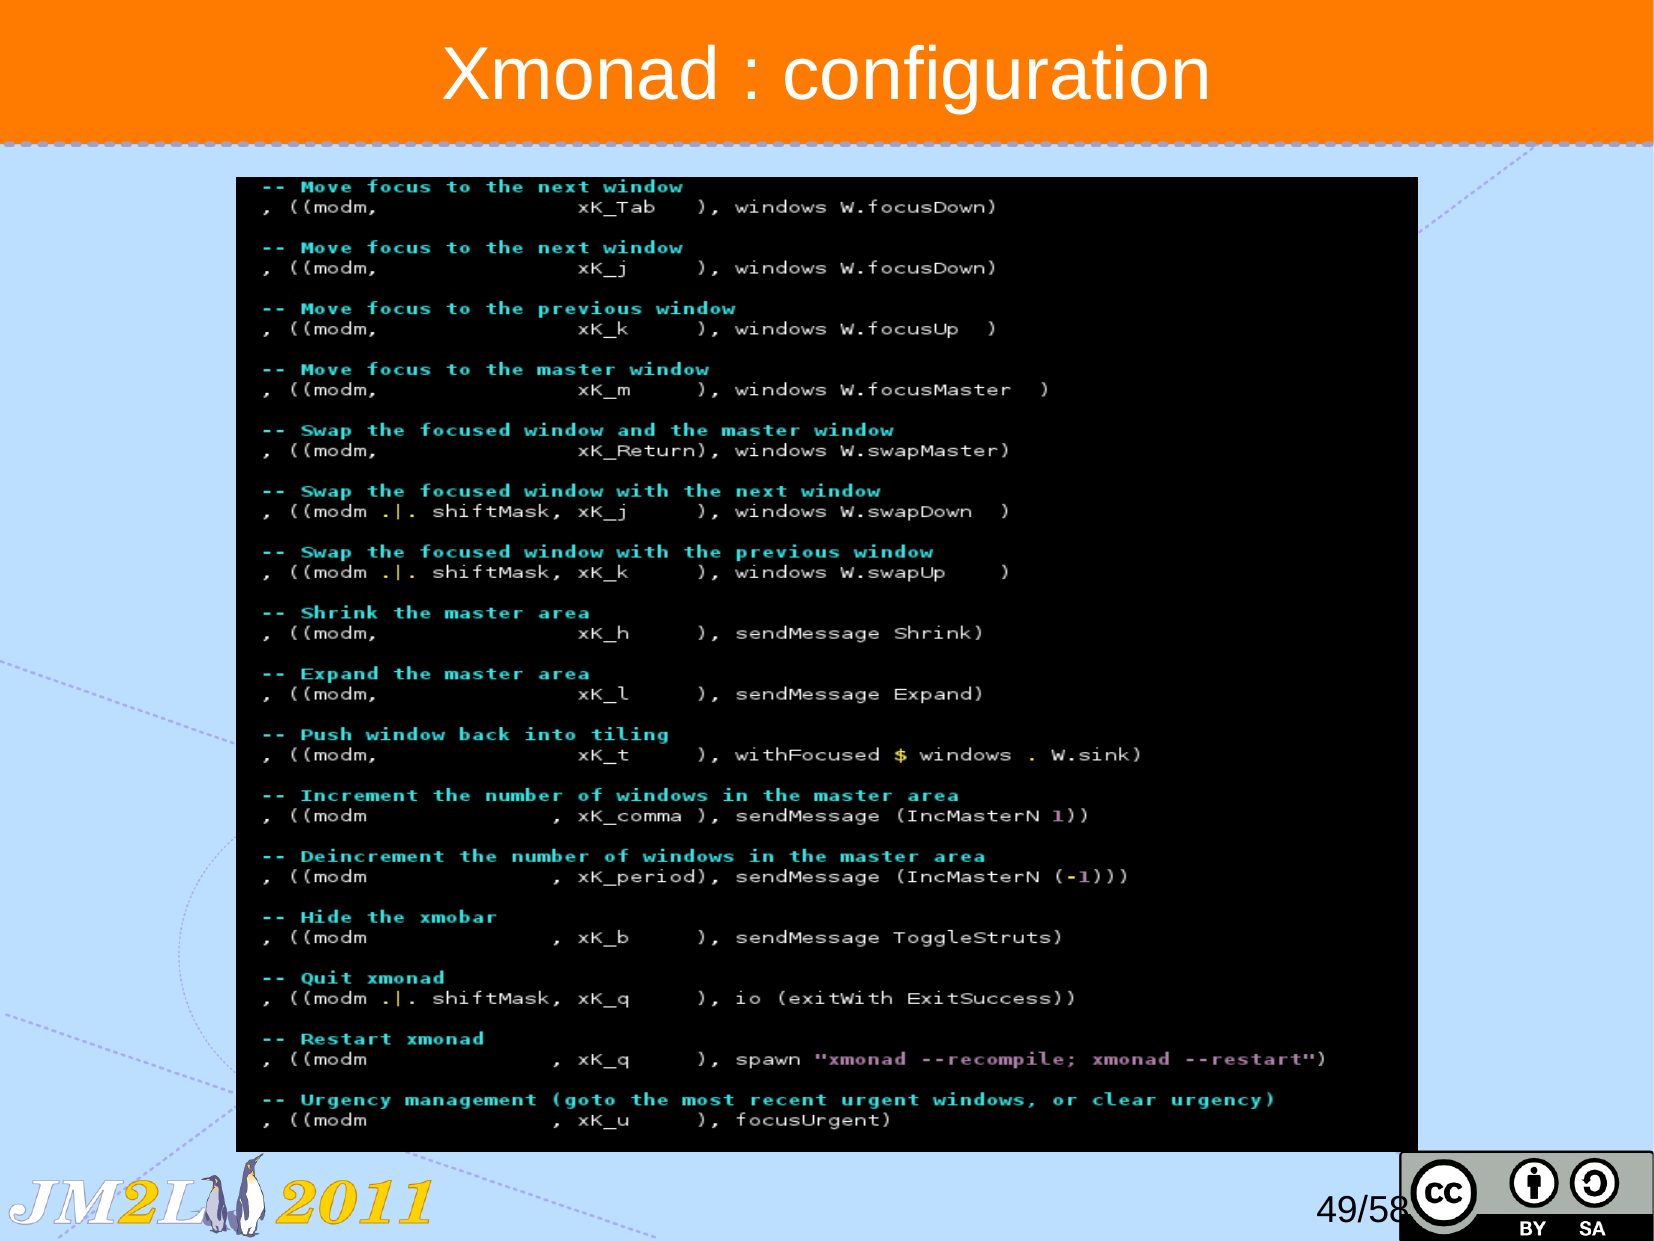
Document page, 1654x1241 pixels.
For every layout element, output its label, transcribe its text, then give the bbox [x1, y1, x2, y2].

title Xmonad : configuration [29, 0, 1625, 148]
picture [0, 0, 1654, 1241]
